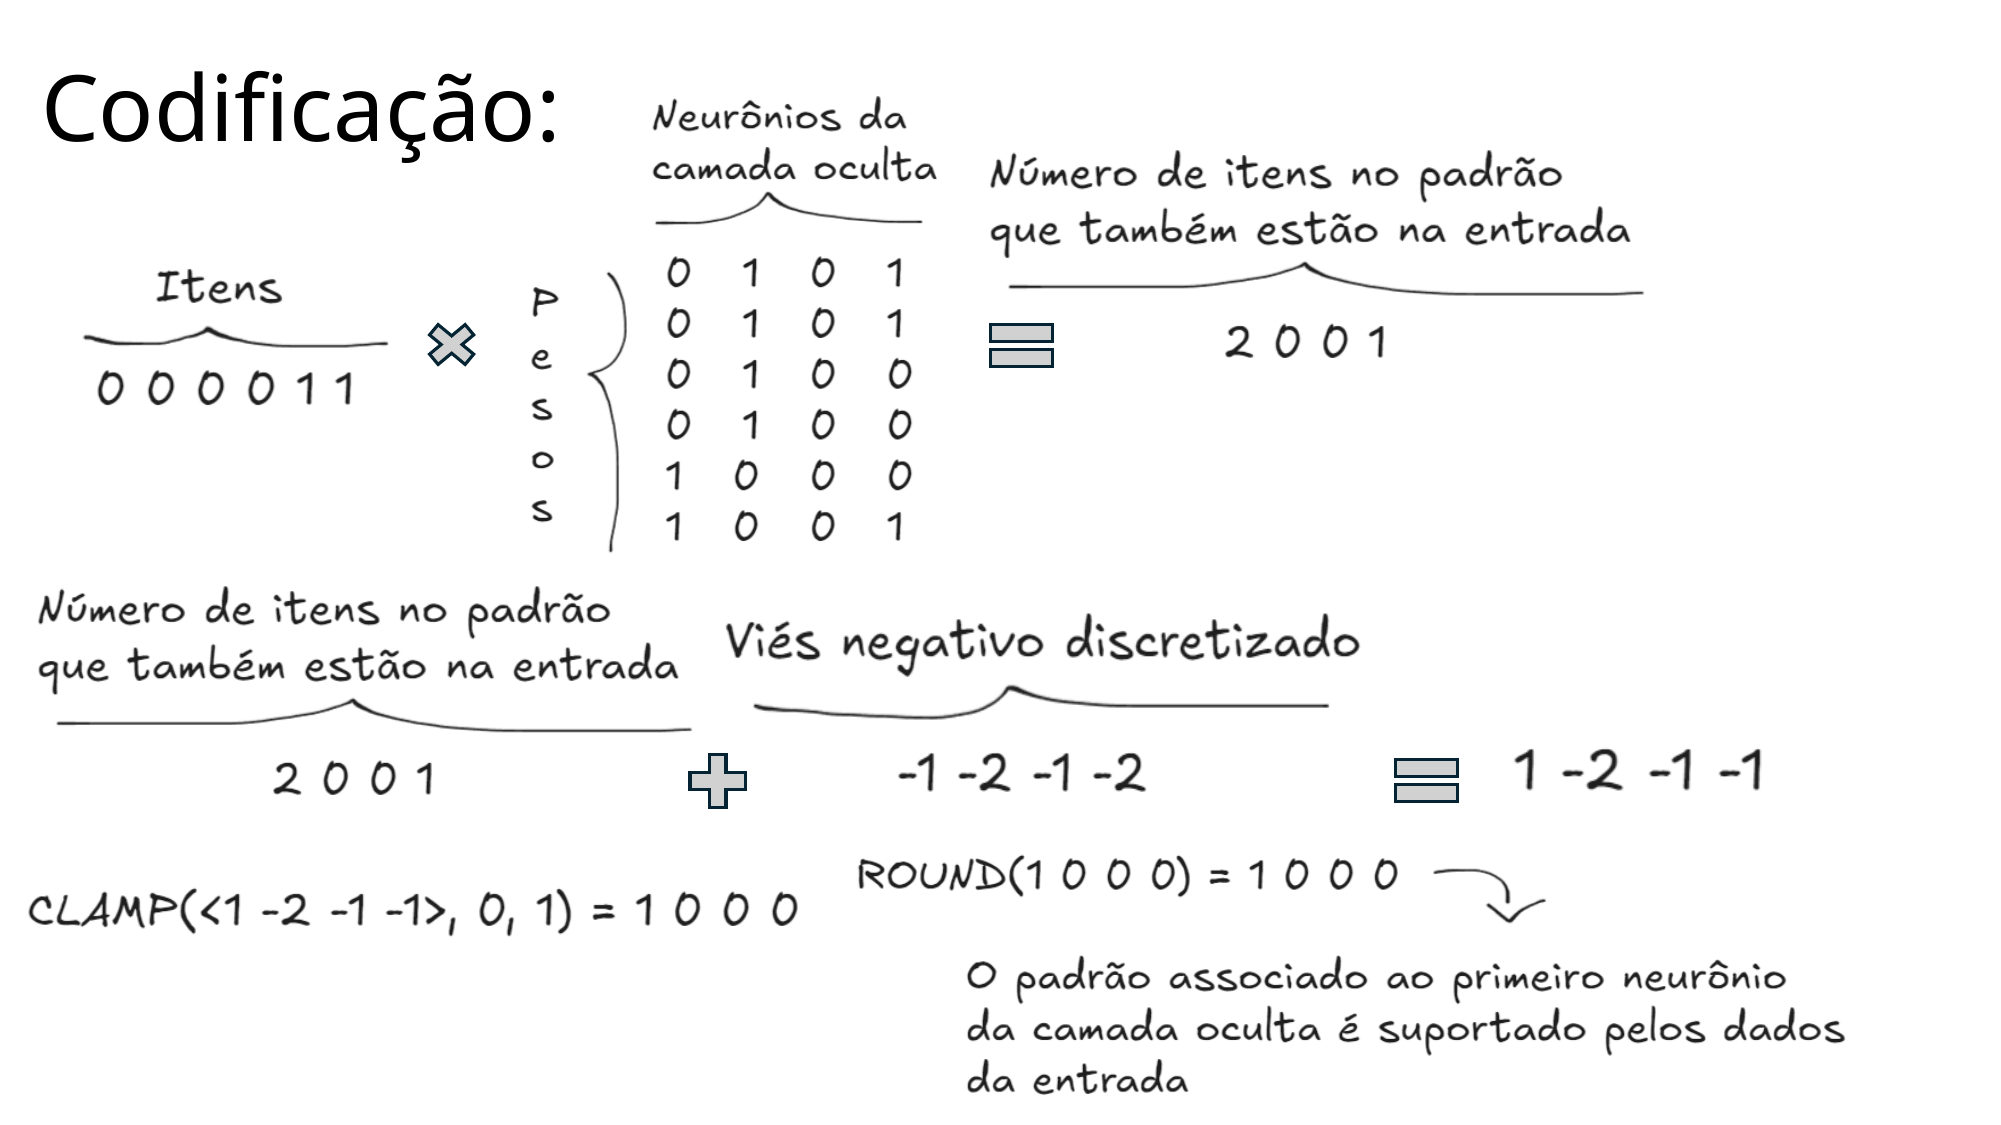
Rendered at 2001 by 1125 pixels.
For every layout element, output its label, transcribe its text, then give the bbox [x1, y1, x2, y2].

text_box [990, 324, 1053, 342]
picture [26, 877, 814, 948]
picture [851, 847, 1855, 1113]
text_box [990, 349, 1053, 367]
text_box [1395, 759, 1458, 777]
picture [500, 93, 955, 562]
picture [977, 132, 1655, 380]
text_box [429, 324, 474, 365]
picture [717, 596, 1371, 817]
text_box [1395, 784, 1458, 802]
picture [53, 248, 419, 440]
title Codificação: [26, 0, 588, 224]
picture [25, 568, 703, 817]
text_box [689, 754, 746, 808]
picture [1501, 719, 1782, 816]
